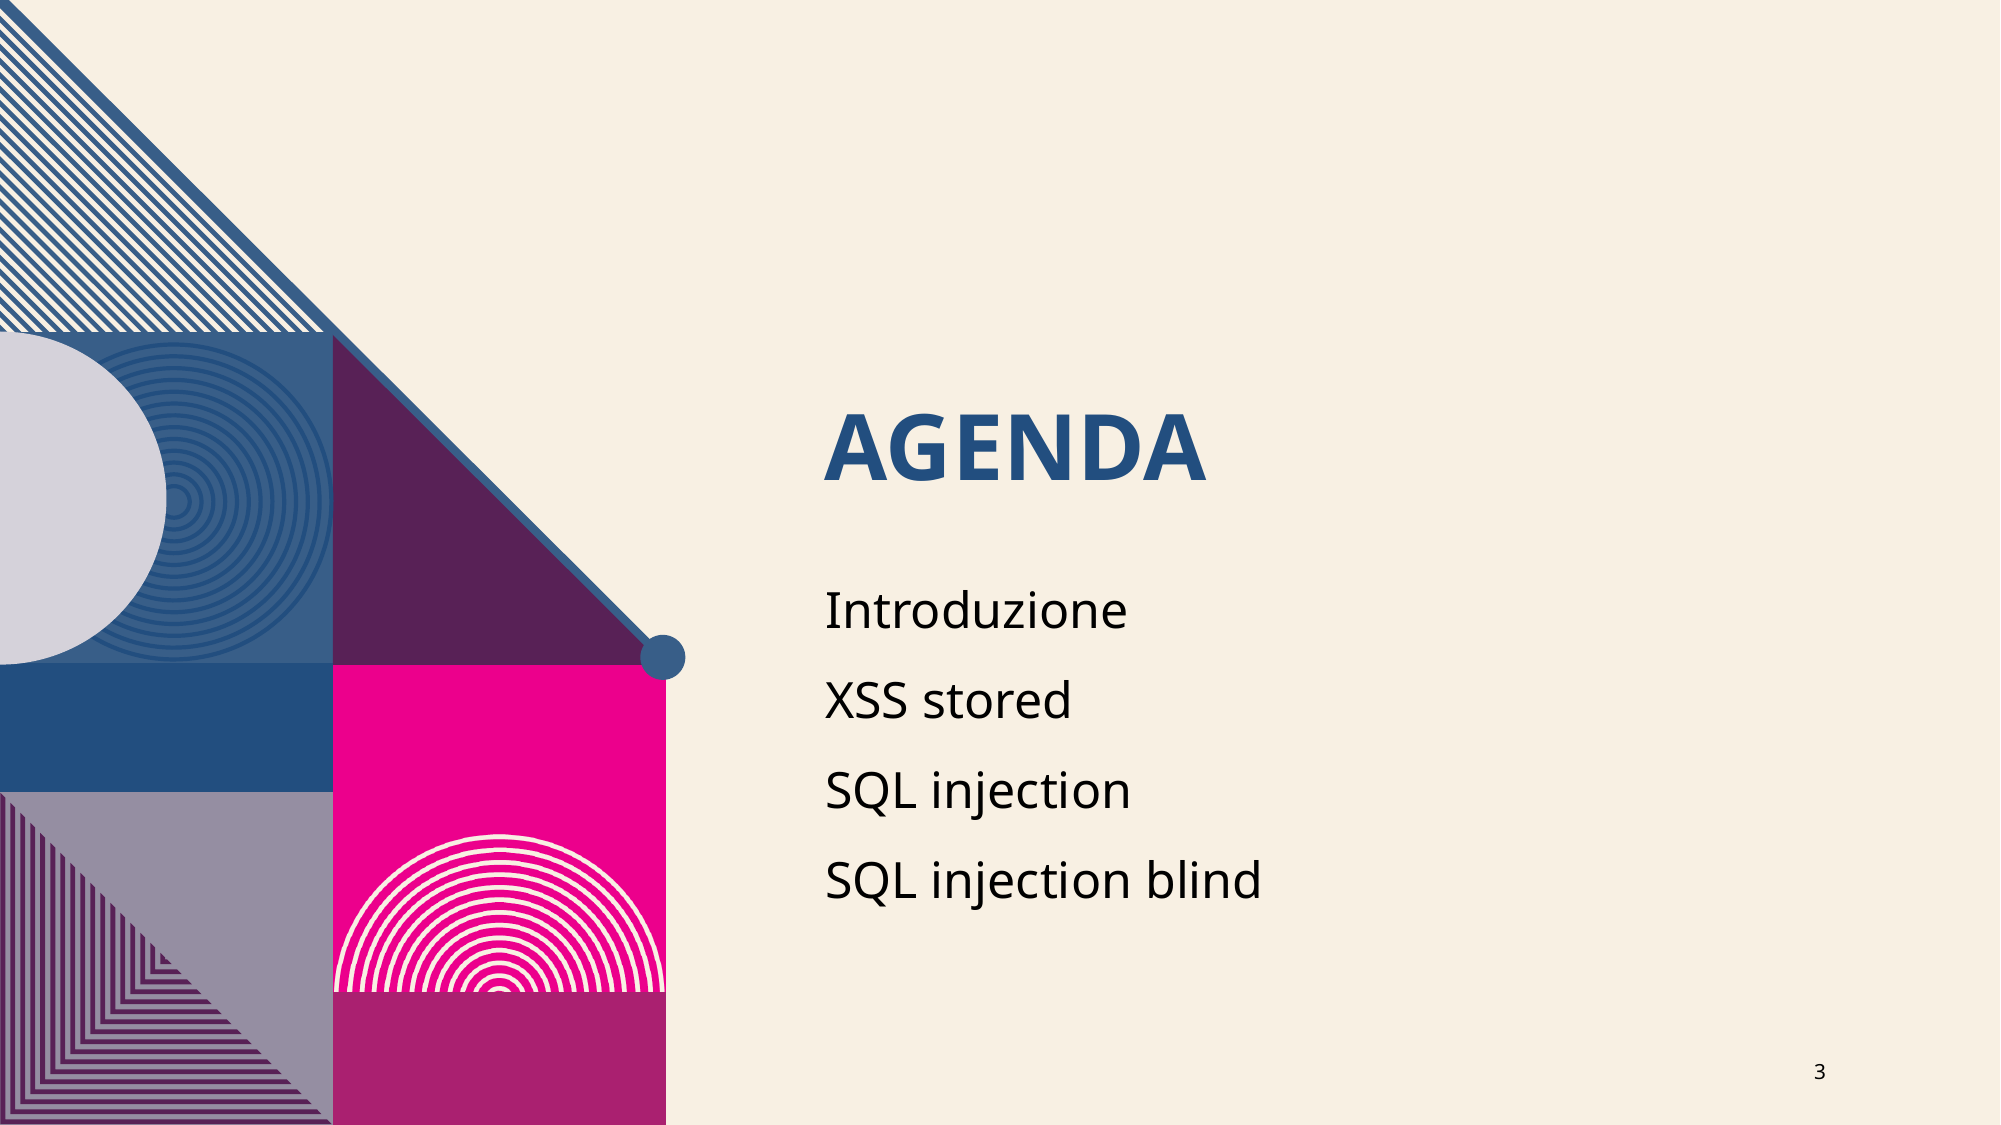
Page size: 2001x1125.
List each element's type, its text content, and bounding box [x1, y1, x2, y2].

title Agenda [809, 70, 1850, 509]
text_box [1799, 1042, 1875, 1103]
list Introduzione XSS stored SQL injection SQL injection blind [810, 541, 1851, 980]
